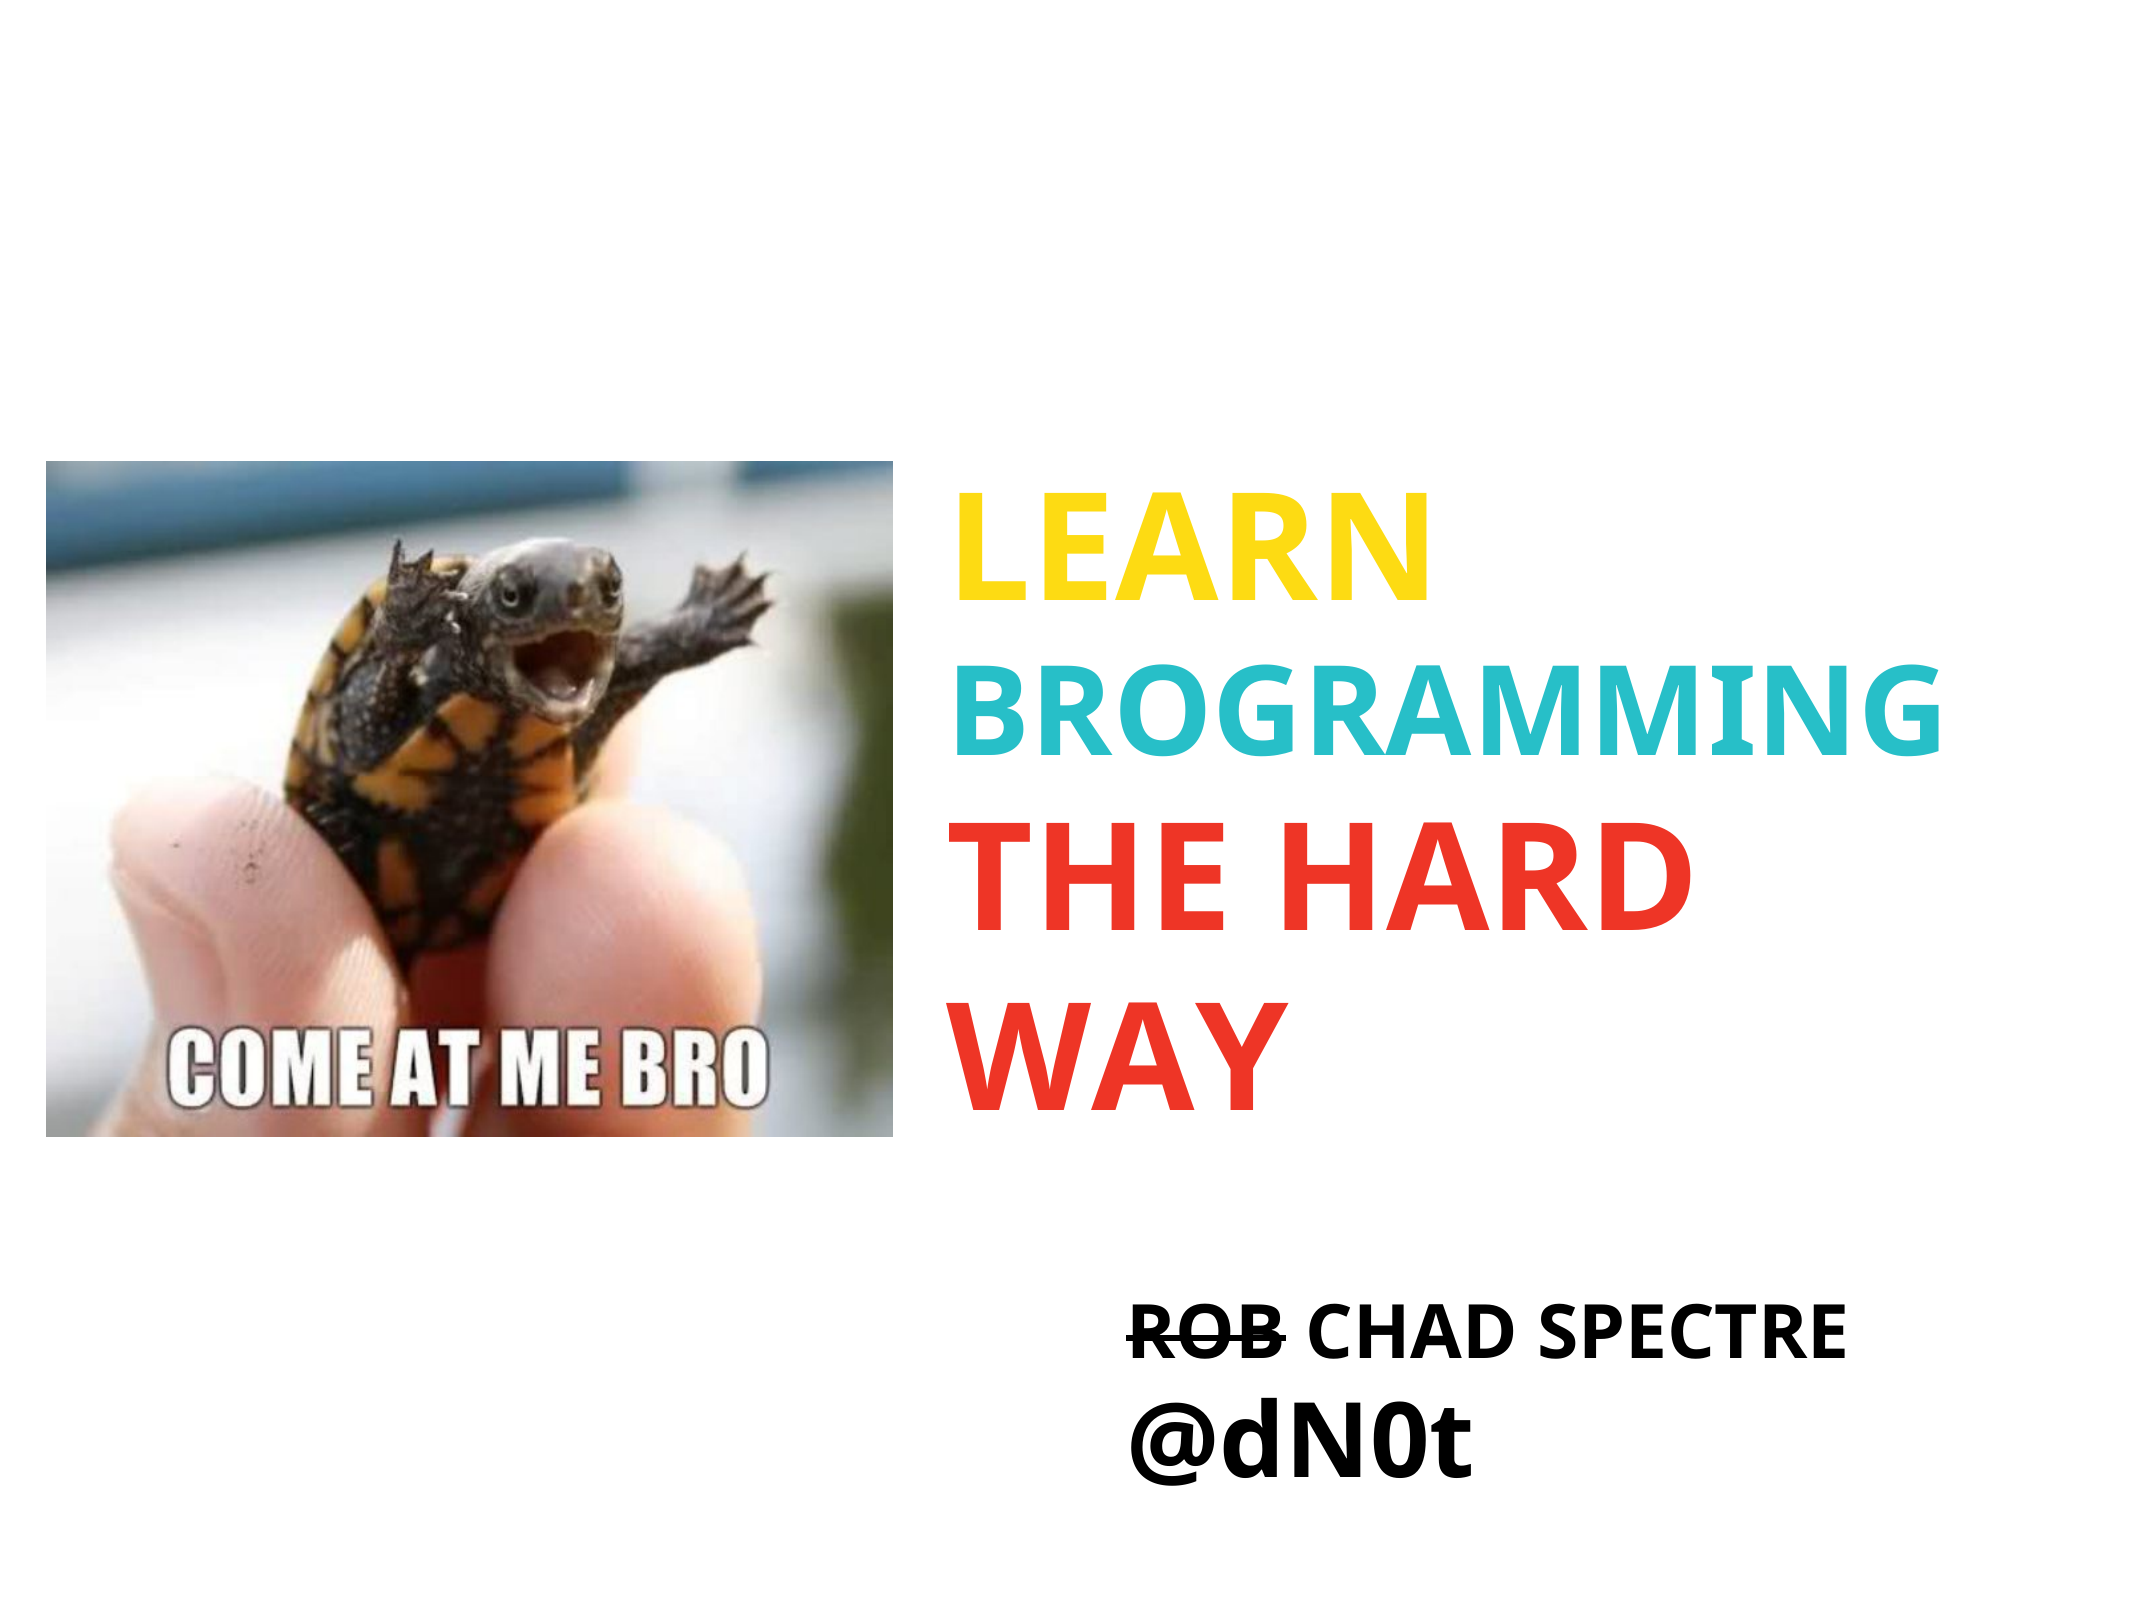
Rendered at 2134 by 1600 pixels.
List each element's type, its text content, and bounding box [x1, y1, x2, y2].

text_box LEARN BROGRAMMING THE HARD WAY [937, 449, 2100, 1238]
text_box ROB CHAD SPECTRE @dN0t [1116, 1283, 2069, 1600]
picture [46, 461, 893, 1137]
